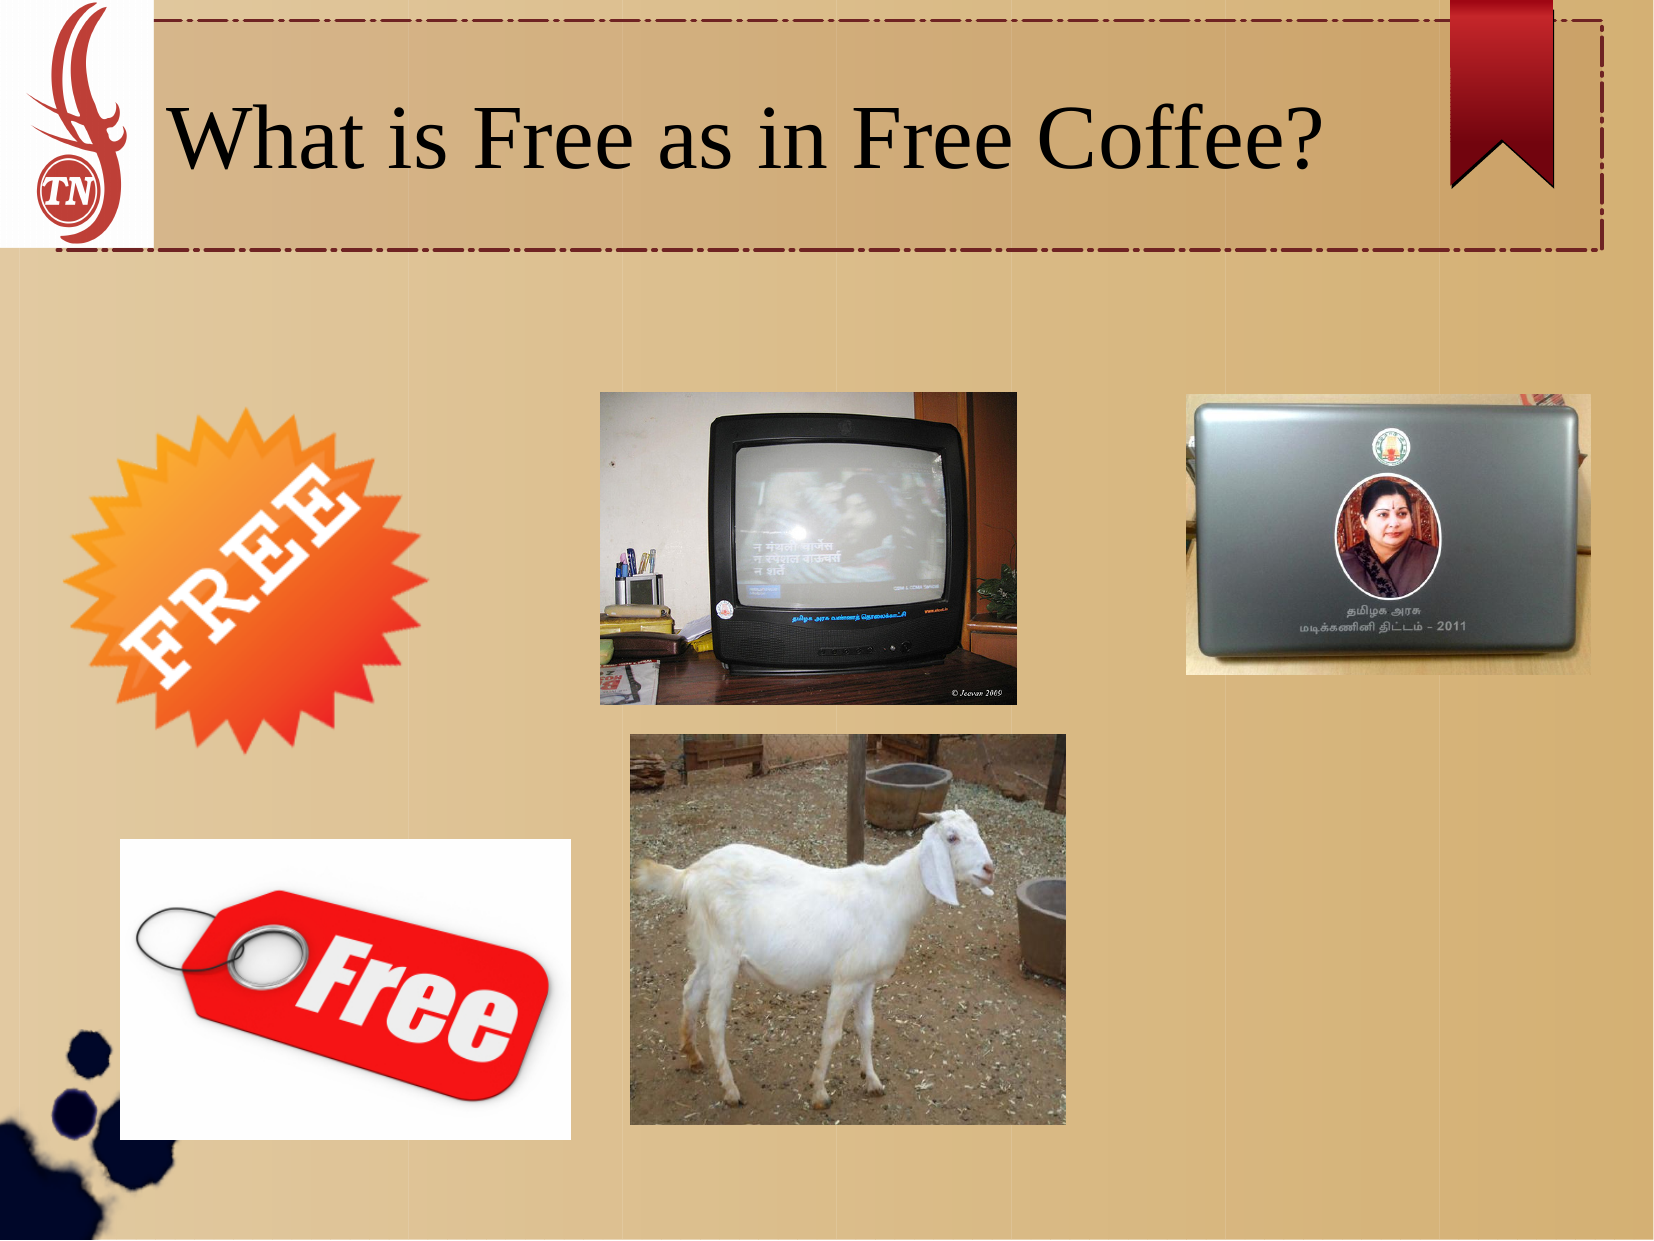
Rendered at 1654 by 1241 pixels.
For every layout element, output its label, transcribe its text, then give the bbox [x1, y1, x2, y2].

picture [630, 734, 1066, 1126]
picture [1186, 394, 1591, 676]
title [334, 75, 1501, 283]
picture [0, 0, 154, 249]
picture [120, 839, 571, 1141]
picture [600, 392, 1017, 706]
list [82, 390, 1571, 1010]
title What is Free as in Free Coffee? [82, 0, 1412, 291]
picture [46, 389, 451, 766]
